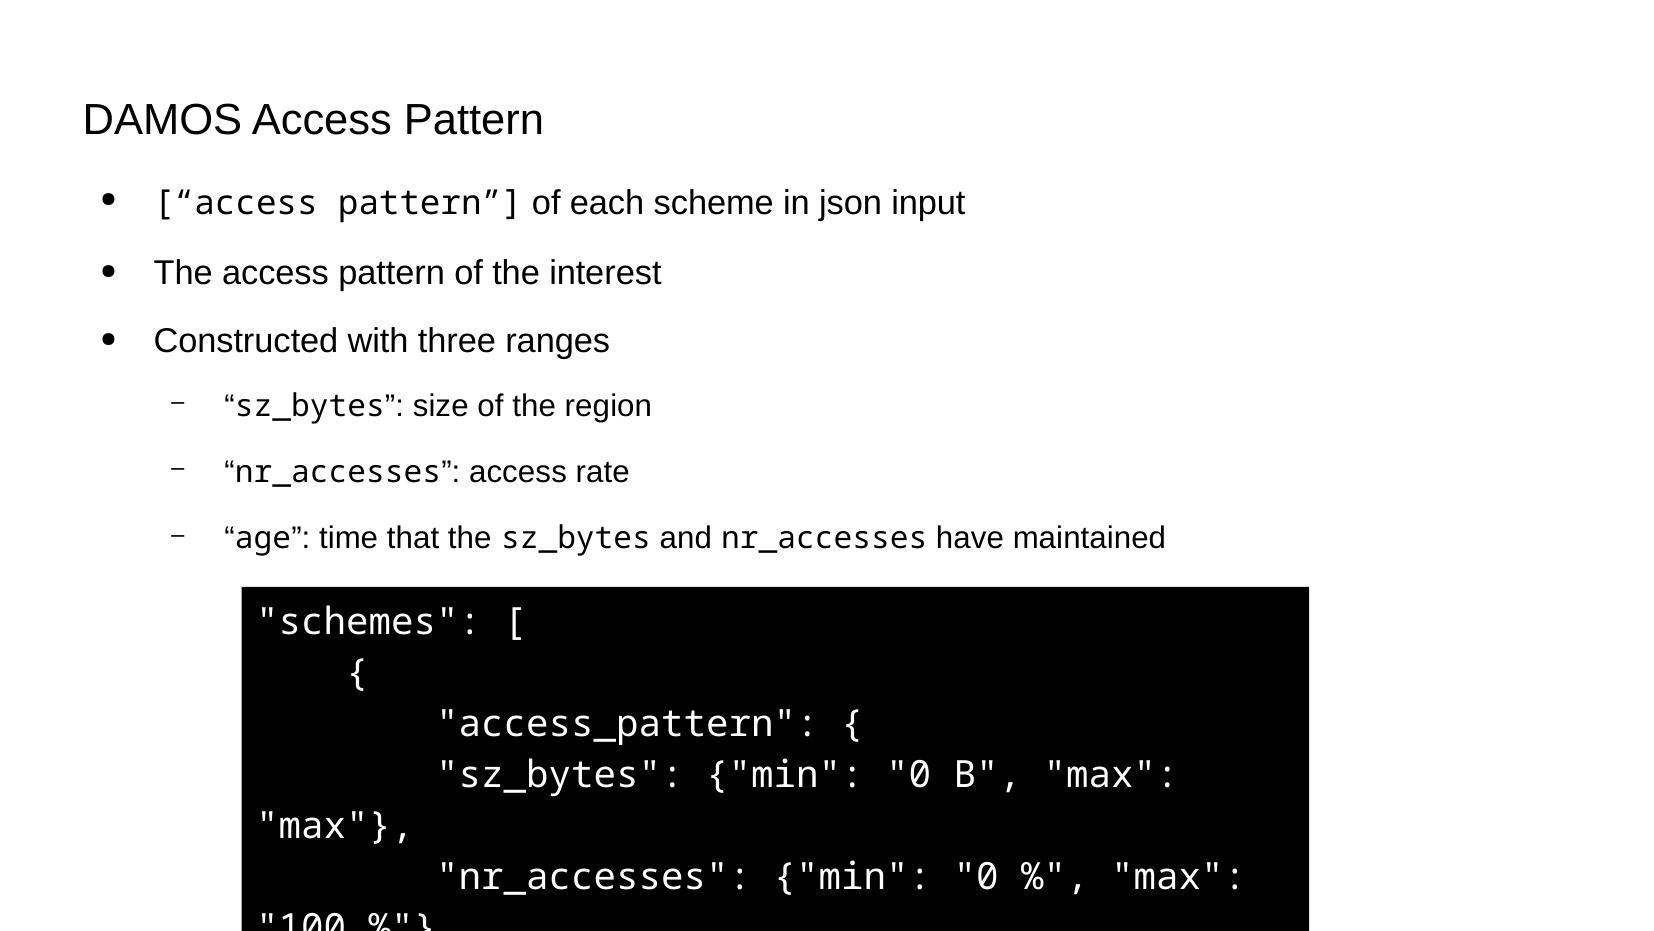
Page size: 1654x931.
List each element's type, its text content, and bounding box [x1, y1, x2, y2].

title DAMOS Access Pattern [82, 81, 1571, 157]
text_box "schemes": [ { "access_pattern": { "sz_bytes": {"min": "0 B", "max": "max"}, "nr_accesses": {"min": "0 %", "max": "100 %"}, "age": {"min": "0 ns", "max": "max"} }, [241, 586, 1310, 866]
list [“access pattern”] of each scheme in json input The access pattern of the interest Constructed with three ranges “sz_bytes”: size of the region “nr_accesses”: access rate “age”: time that the sz_bytes and nr_accesses have maintained [82, 177, 1571, 833]
